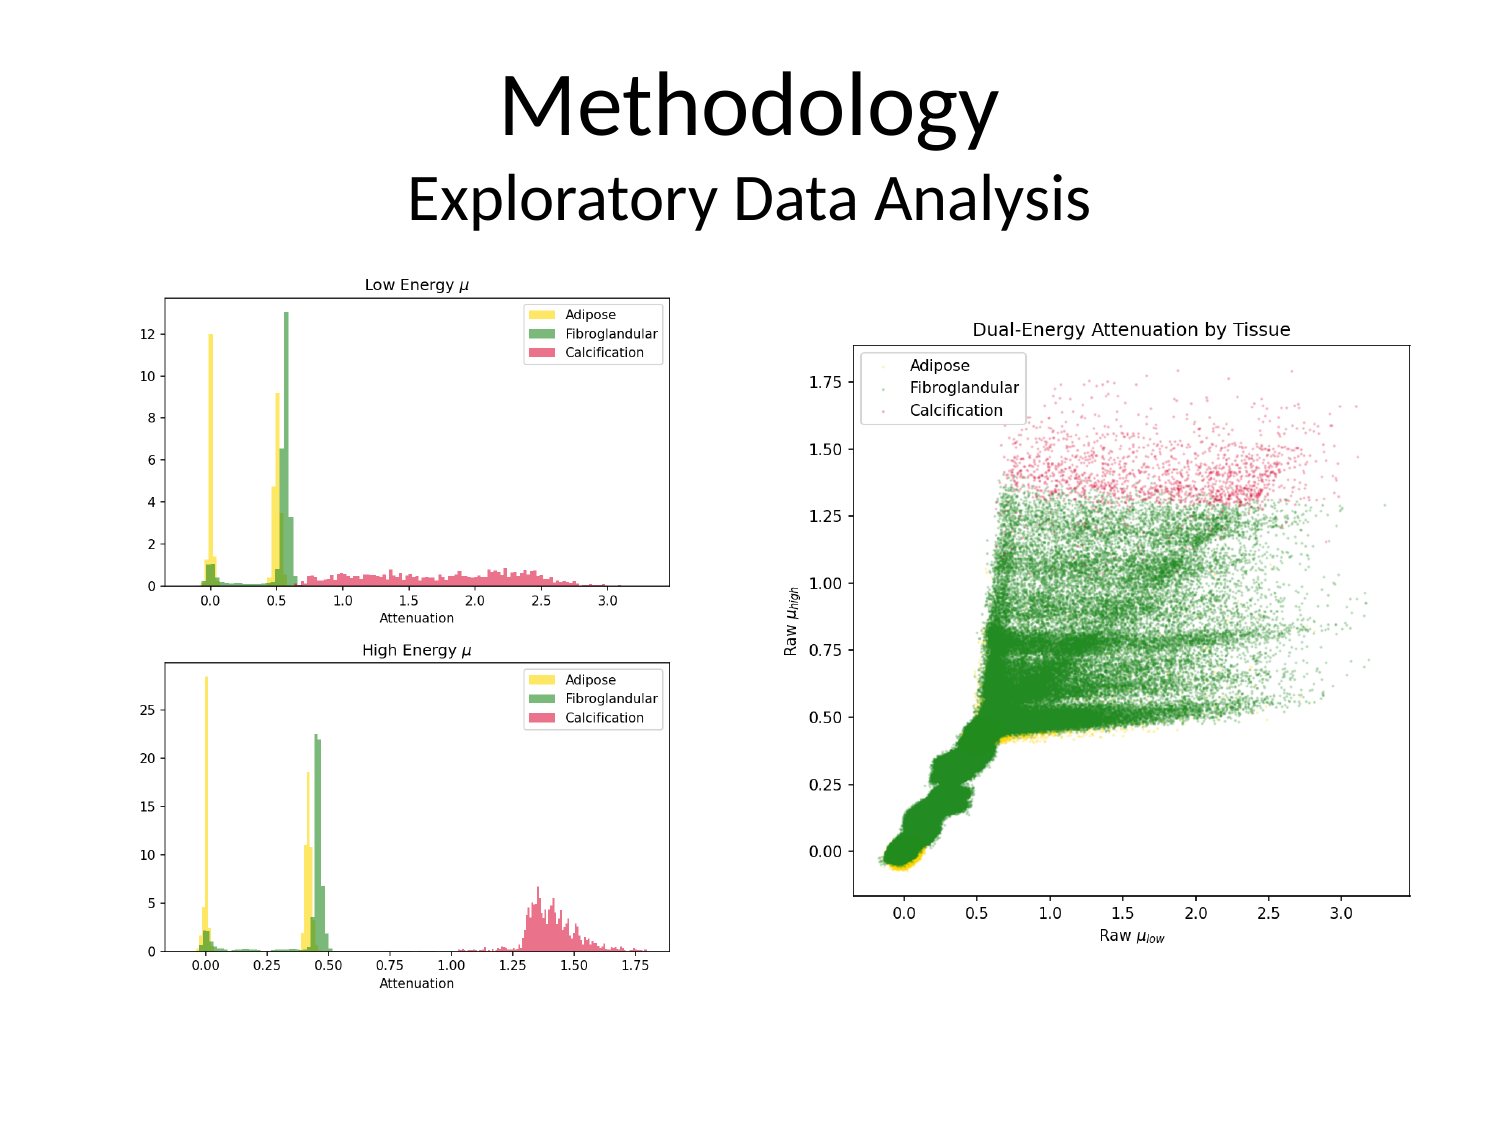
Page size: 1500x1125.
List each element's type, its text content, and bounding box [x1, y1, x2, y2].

title Methodology Exploratory Data Analysis [75, 45, 1425, 233]
picture [125, 262, 683, 1005]
picture [766, 304, 1426, 964]
